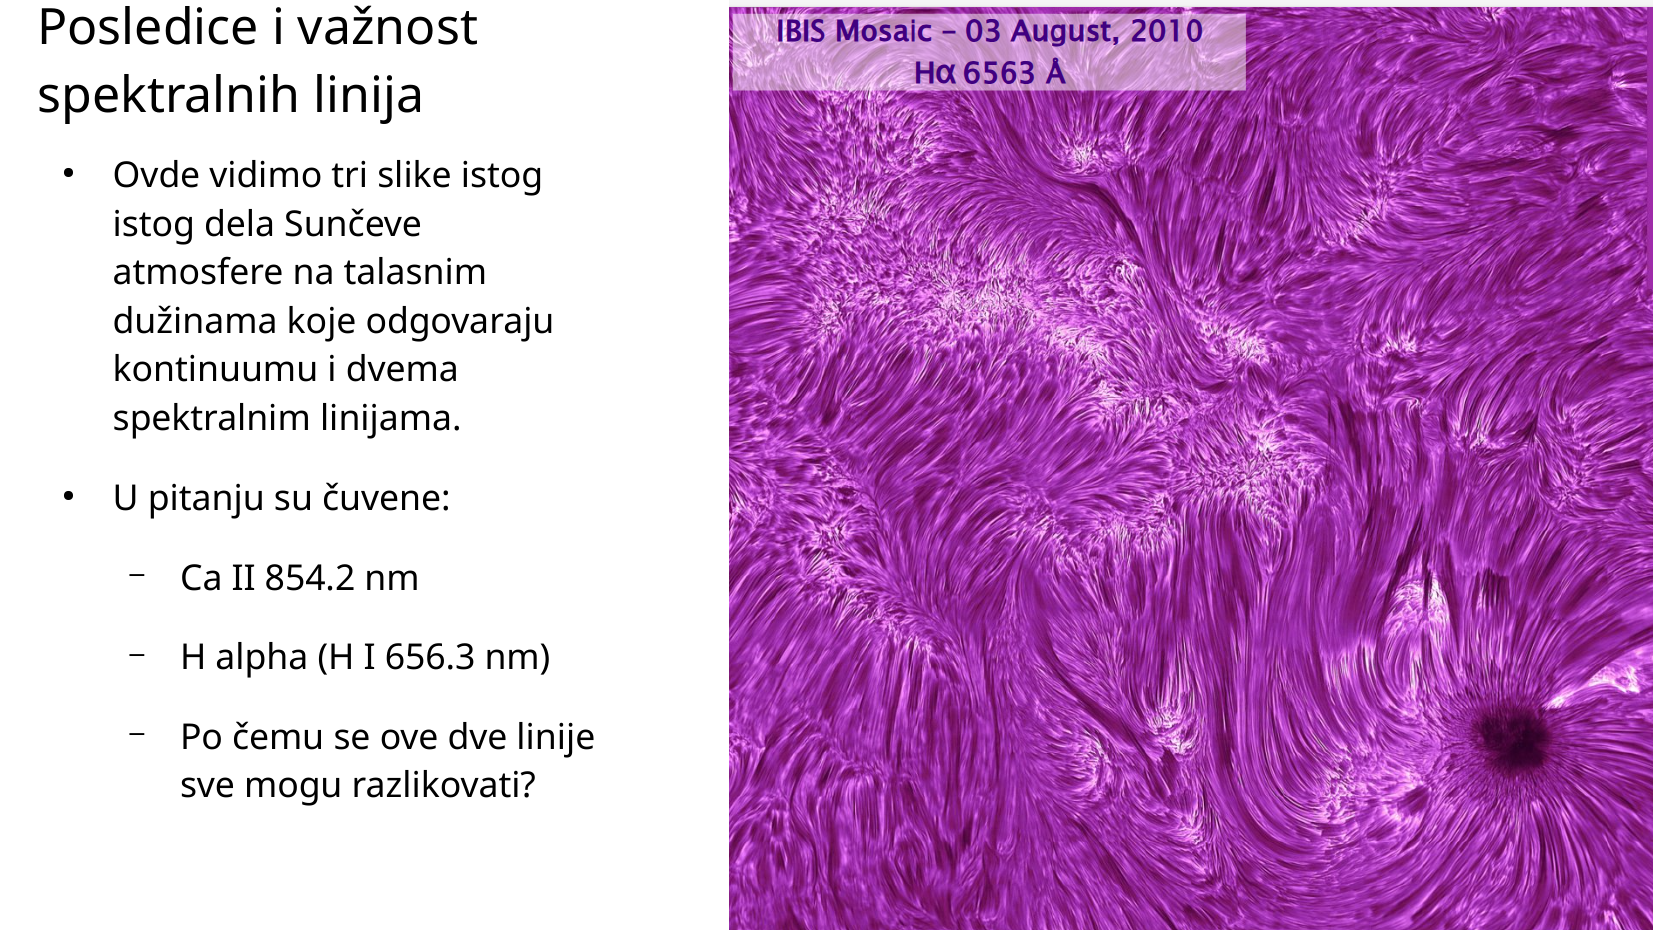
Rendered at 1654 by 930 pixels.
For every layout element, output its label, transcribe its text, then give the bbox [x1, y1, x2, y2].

picture [729, 0, 1653, 930]
list Ovde vidimo tri slike istog istog dela Sunčeve atmosfere na talasnim dužinama koje odgovaraju kontinuumu i dvema spektralnim linijama. U pitanju su čuvene: Ca II 854.2 nm H alpha (H I 656.3 nm) Po čemu se ove dve linije sve mogu razlikovati? [45, 149, 601, 880]
title Posledice i važnost spektralnih linija [37, 0, 725, 119]
